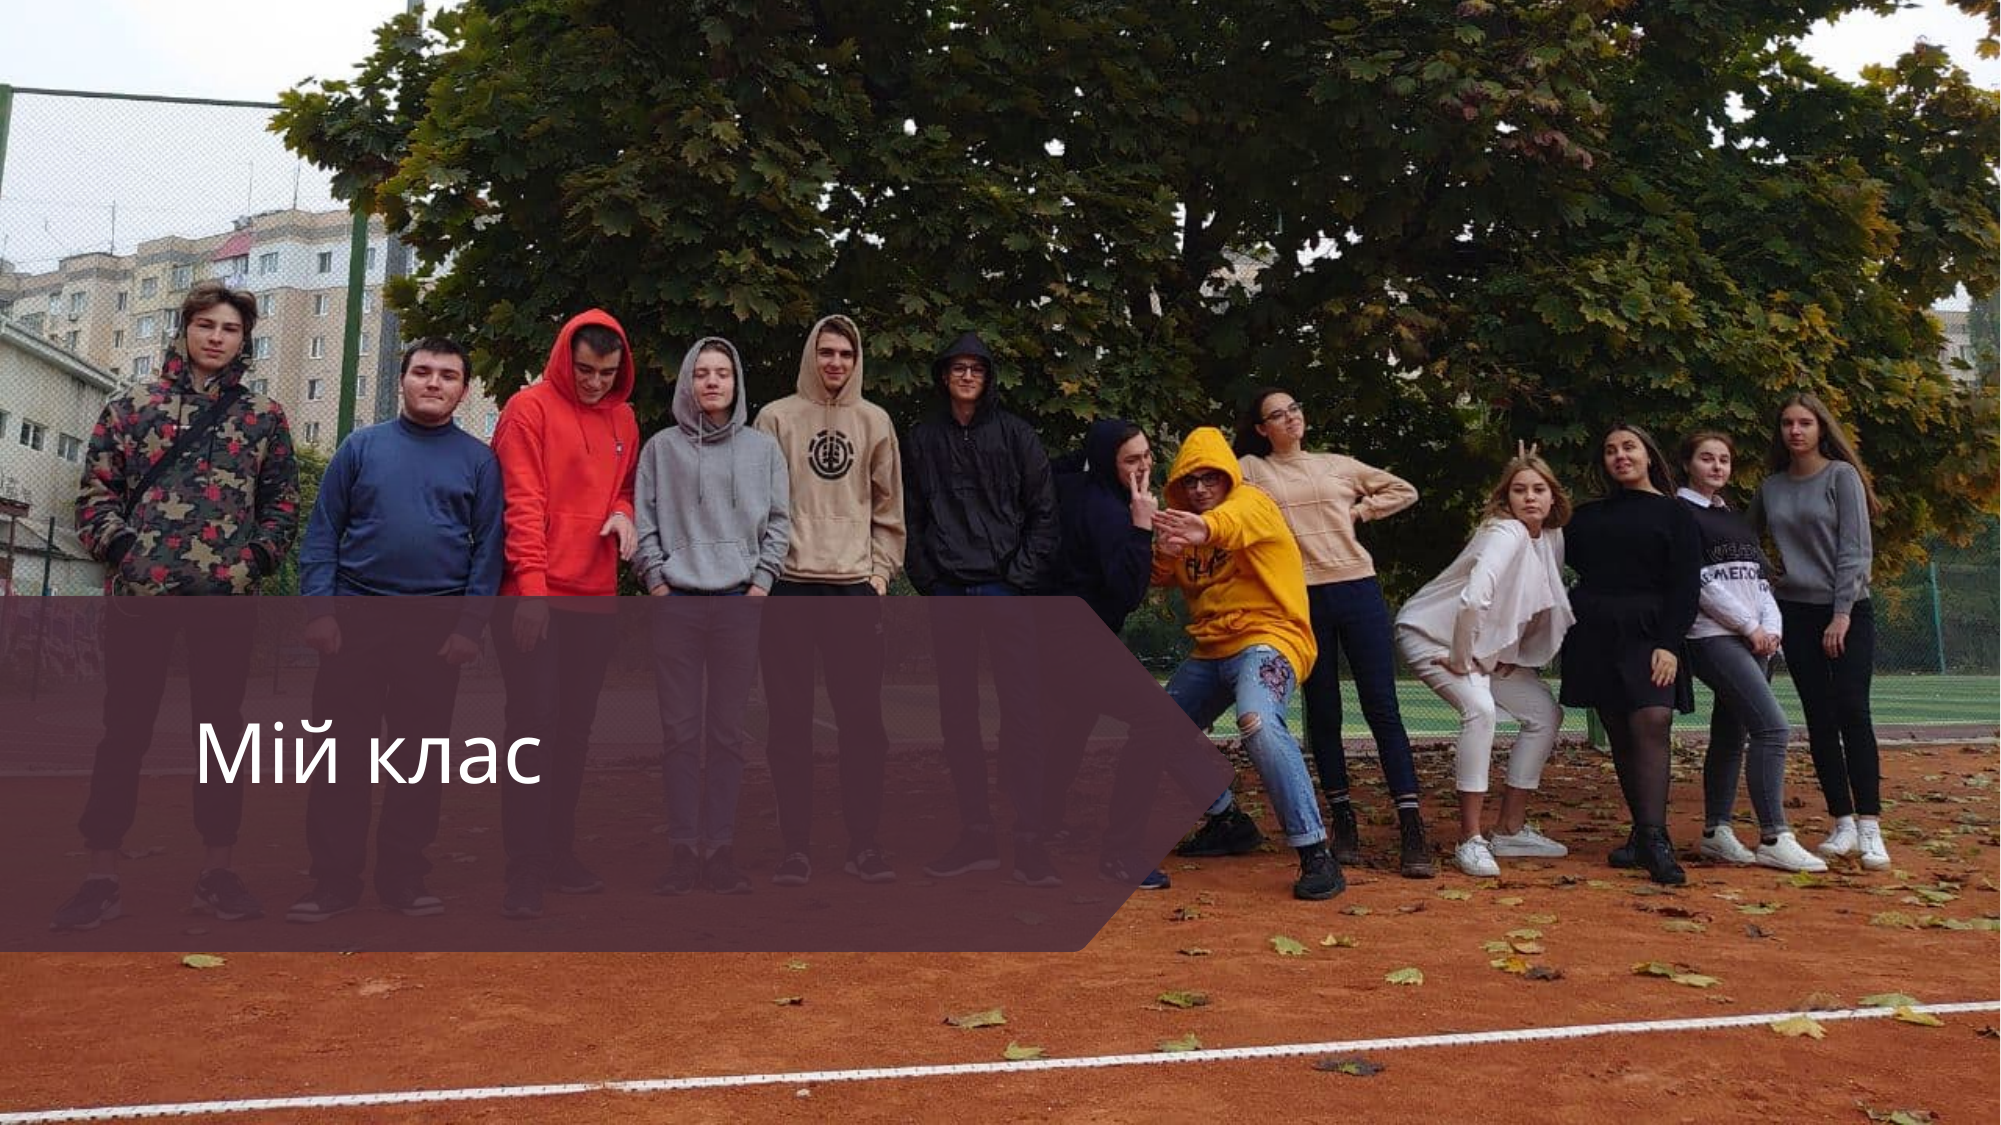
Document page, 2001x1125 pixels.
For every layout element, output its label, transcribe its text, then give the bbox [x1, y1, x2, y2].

title Мій клас [177, 637, 1077, 808]
text_box [0, 595, 1235, 952]
picture [0, 0, 2000, 1125]
